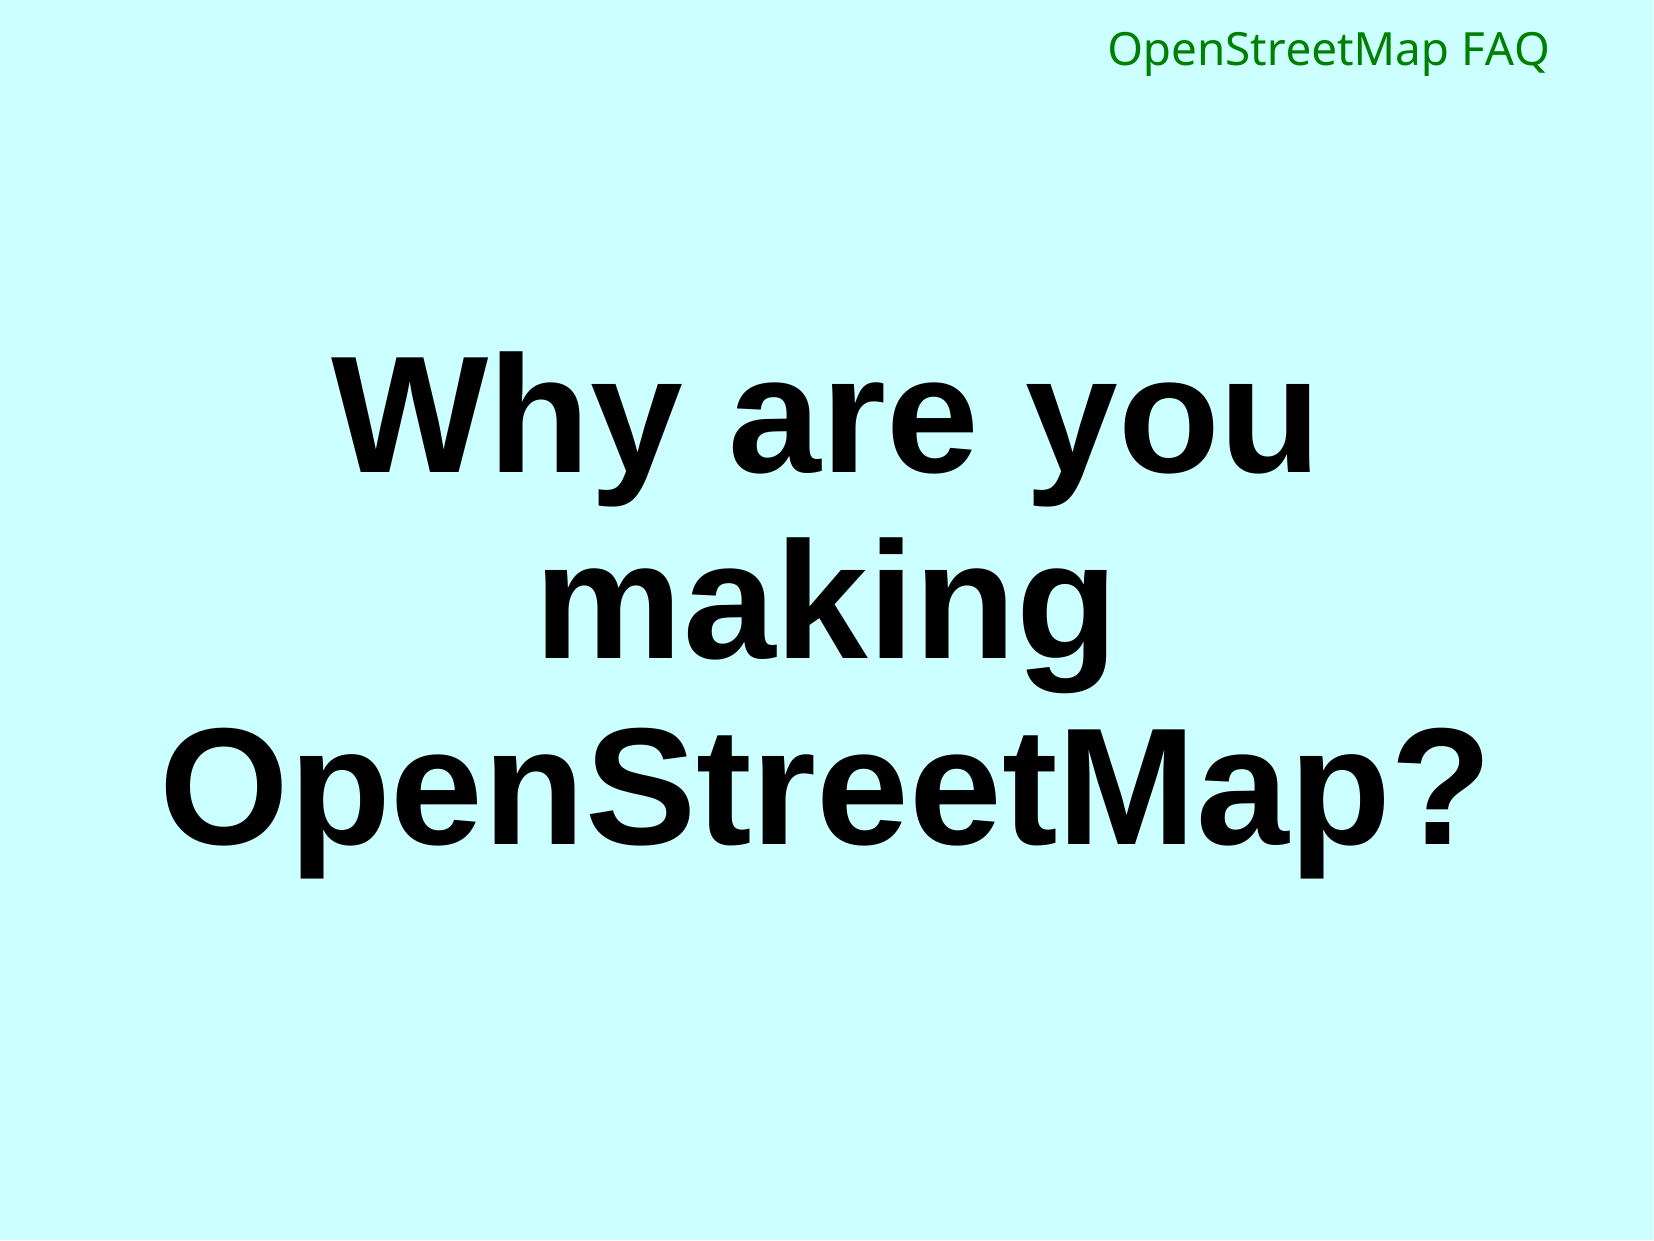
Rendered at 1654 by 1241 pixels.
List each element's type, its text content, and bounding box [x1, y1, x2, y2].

text_box OpenStreetMap FAQ [1092, 9, 1654, 89]
title Why are you making OpenStreetMap? [82, 49, 1571, 1152]
